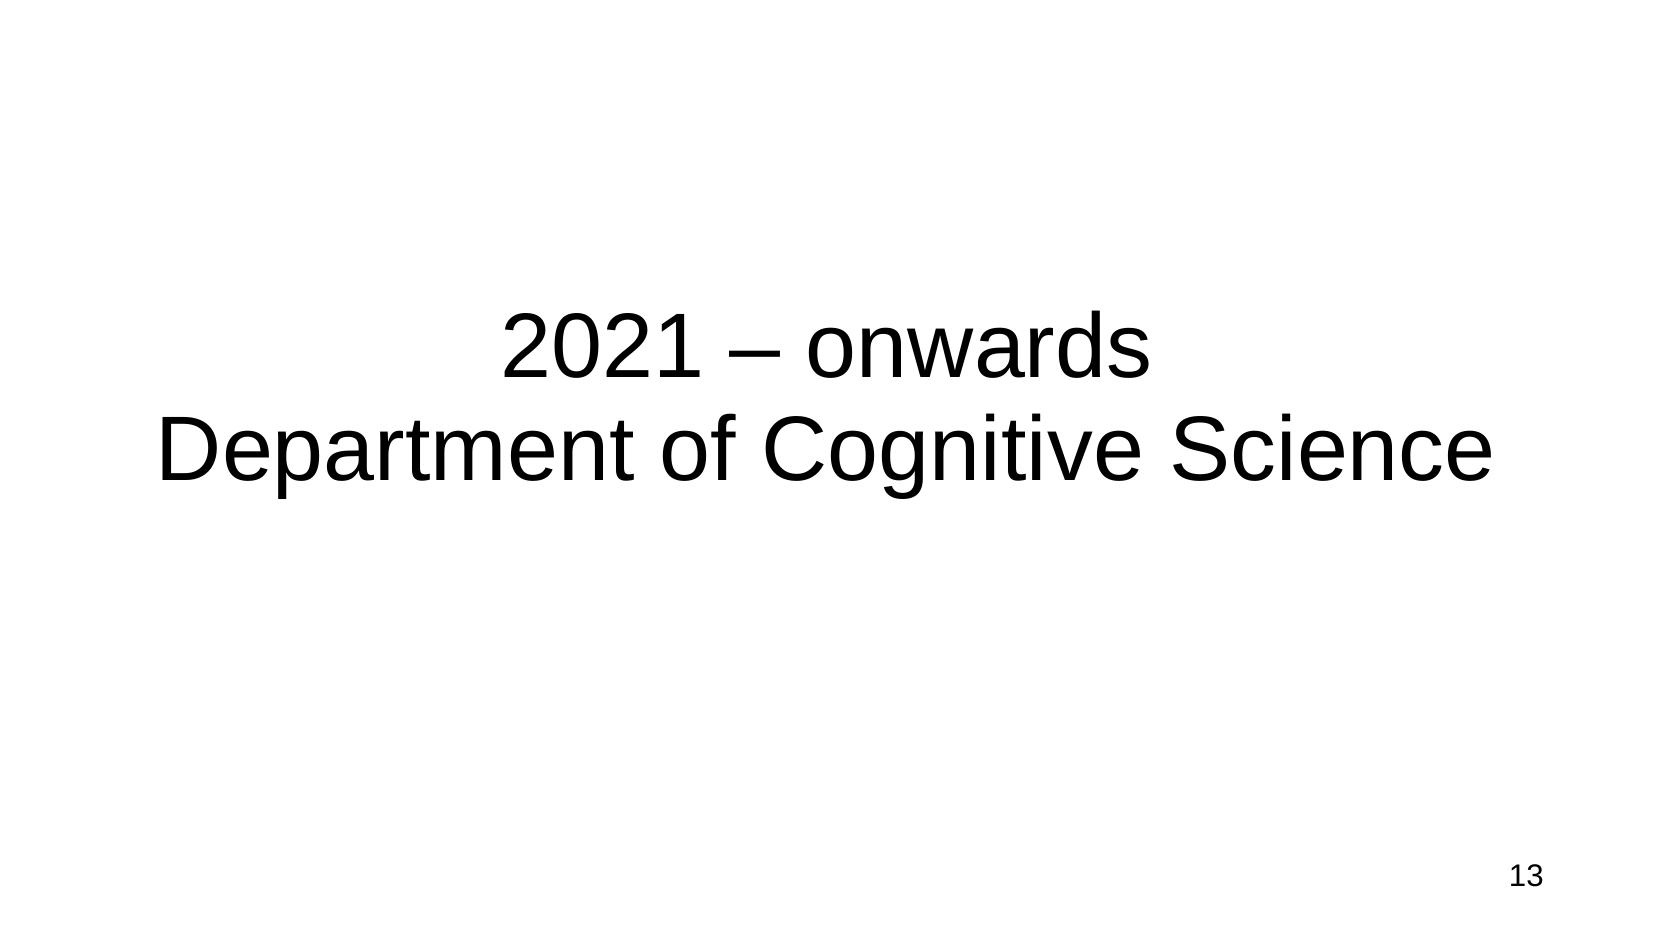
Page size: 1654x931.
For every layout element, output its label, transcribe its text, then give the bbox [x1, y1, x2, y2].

subtitle 2021 – onwards Department of Cognitive Science [82, 37, 1571, 757]
text_box <nummer> [1494, 850, 1654, 921]
